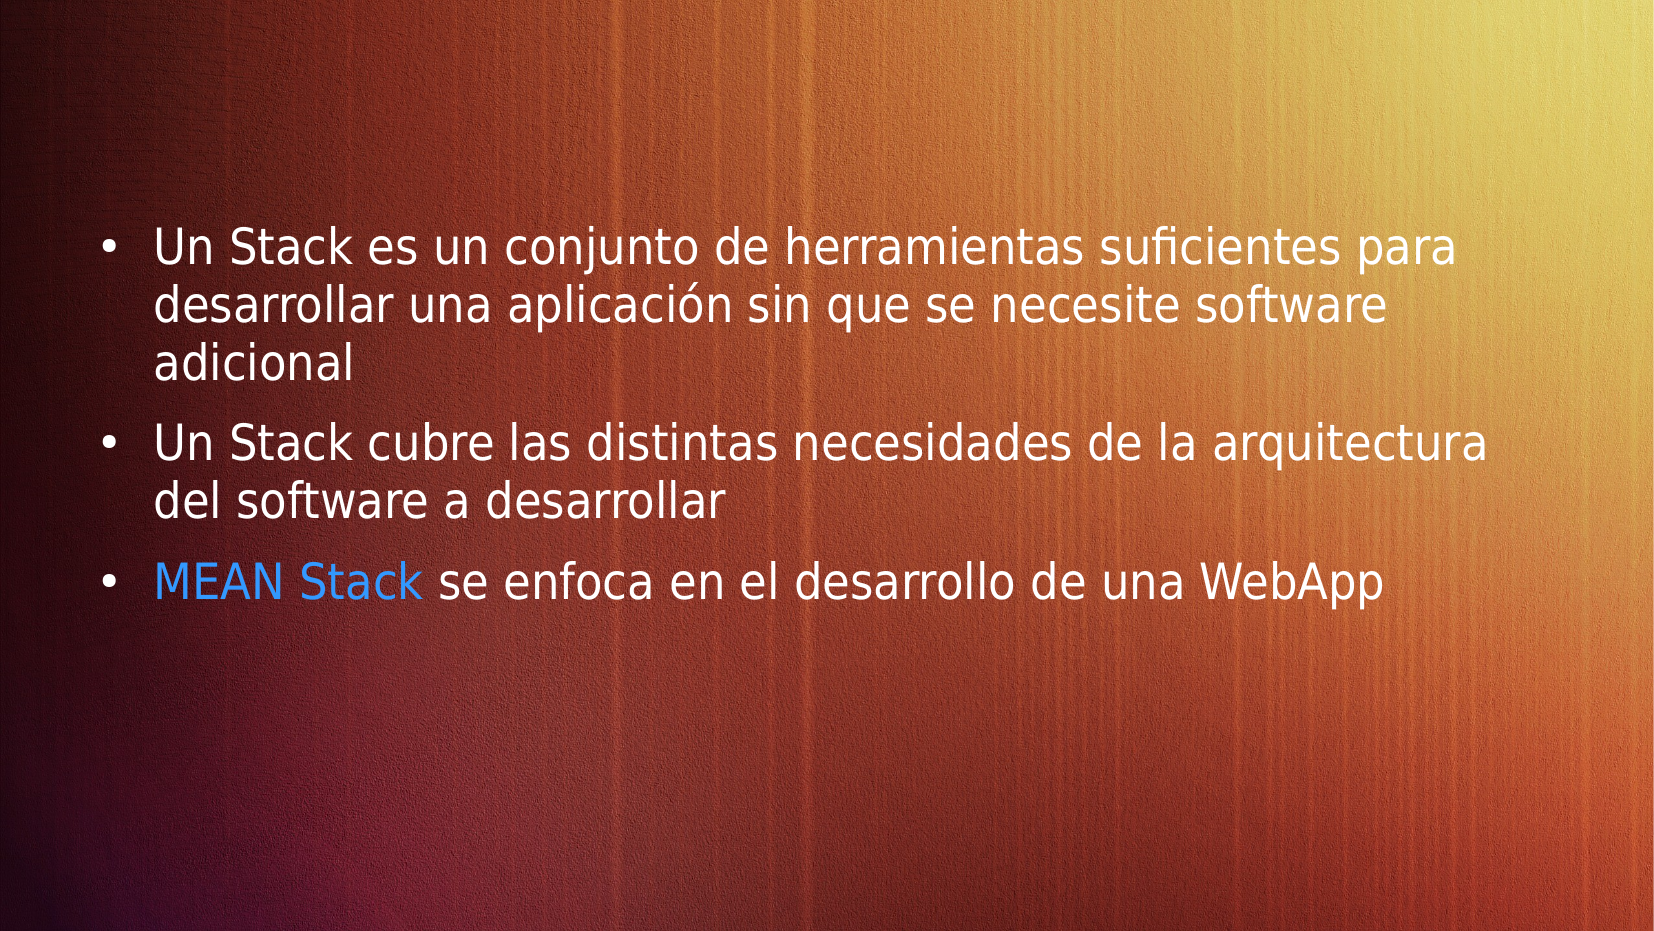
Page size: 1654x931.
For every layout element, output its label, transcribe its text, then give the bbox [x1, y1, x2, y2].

list Un Stack es un conjunto de herramientas suficientes para desarrollar una aplicación sin que se necesite software adicional Un Stack cubre las distintas necesidades de la arquitectura del software a desarrollar MEAN Stack se enfoca en el desarrollo de una WebApp [82, 217, 1571, 758]
picture [0, 0, 1654, 931]
